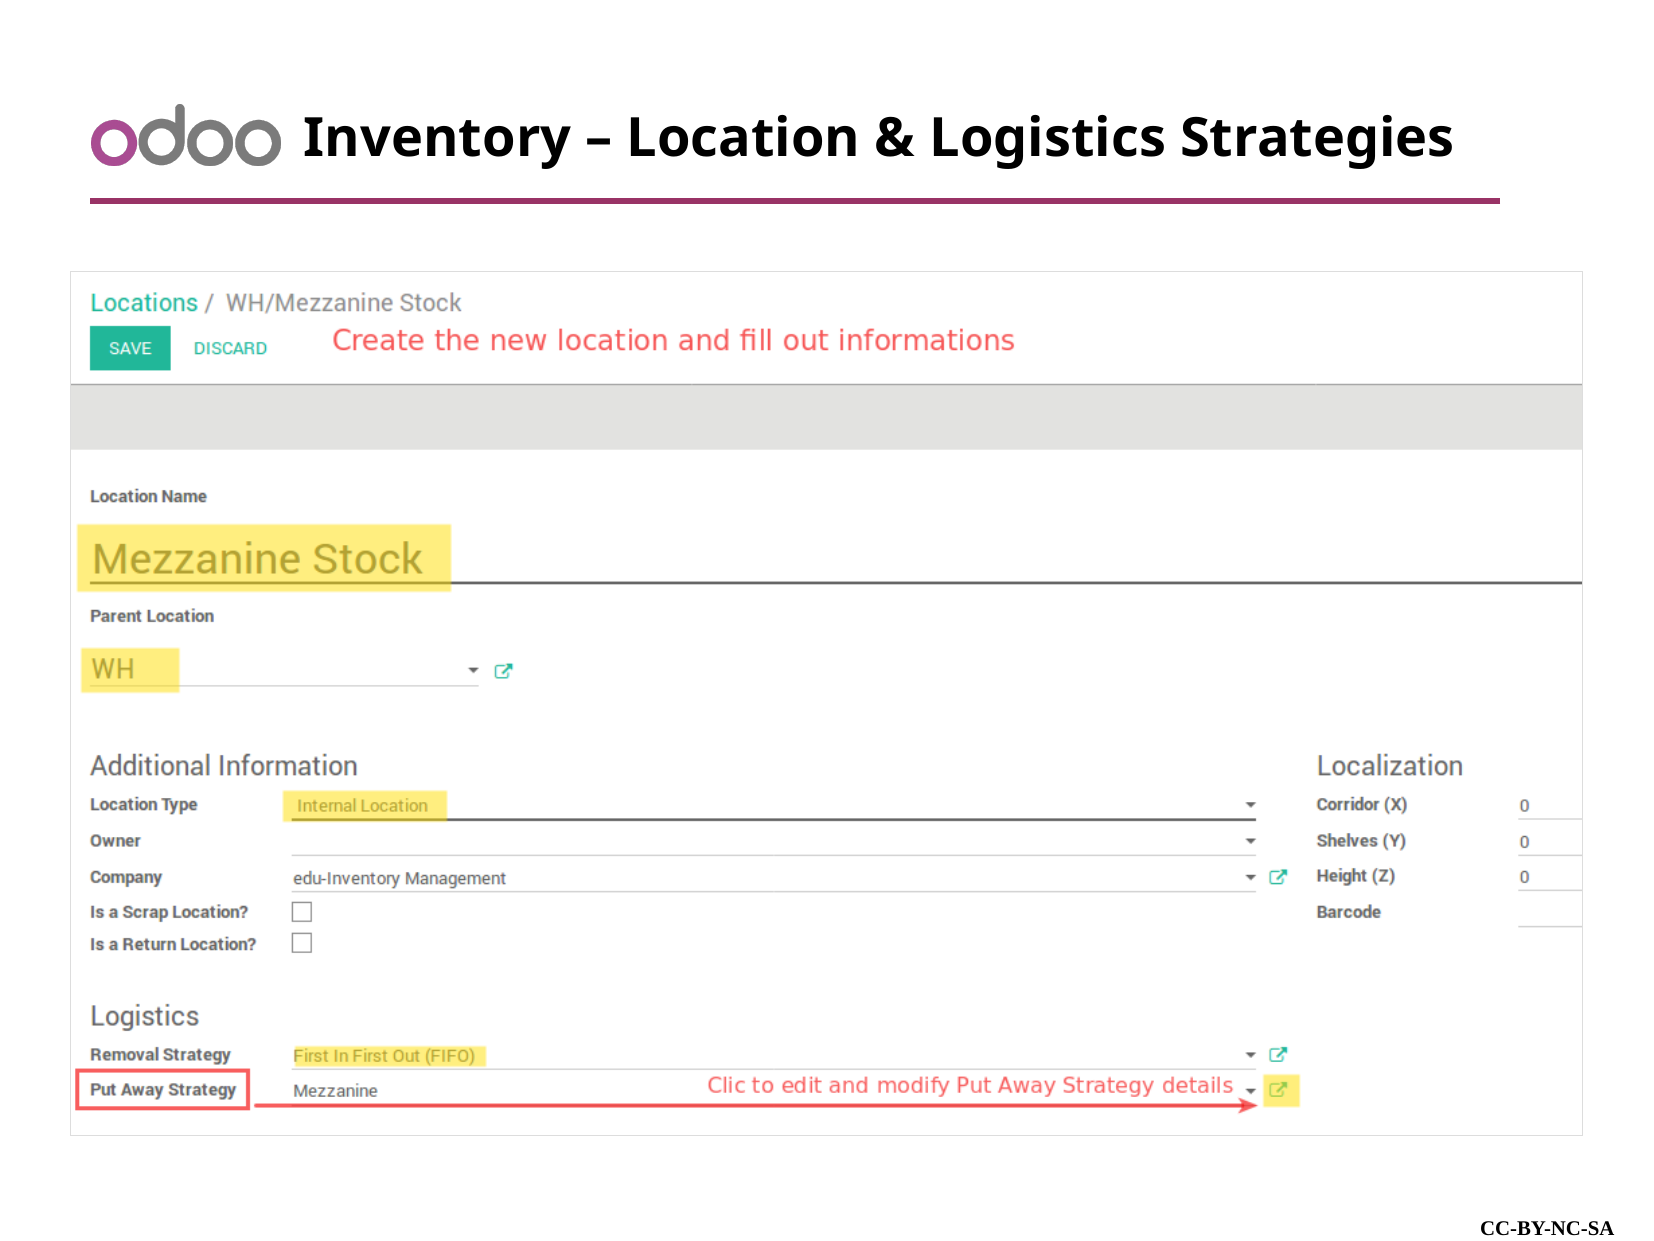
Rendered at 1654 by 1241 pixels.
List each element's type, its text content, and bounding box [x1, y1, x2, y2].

title Inventory – Location & Logistics Strategies [303, 31, 1567, 239]
picture [70, 271, 1583, 1136]
picture [91, 104, 281, 166]
